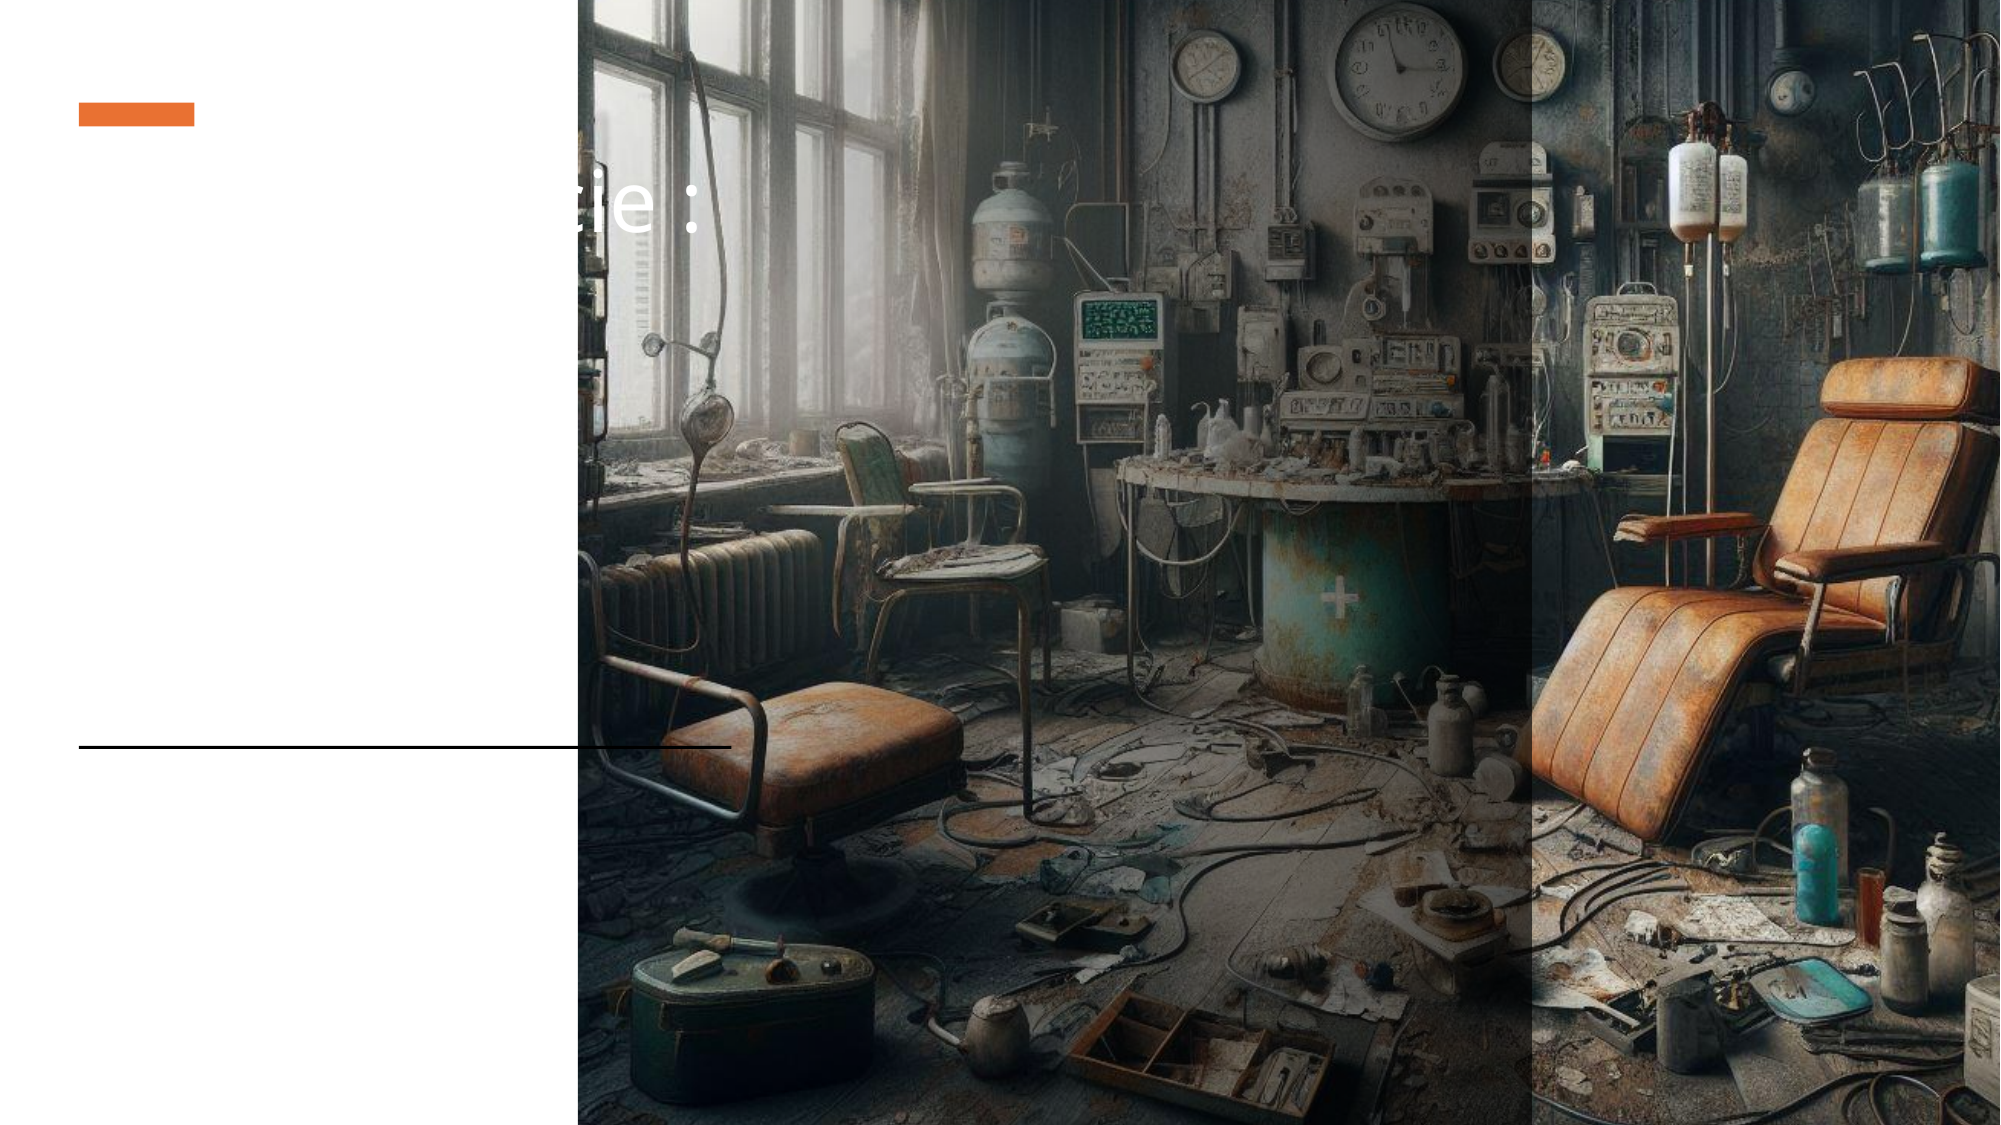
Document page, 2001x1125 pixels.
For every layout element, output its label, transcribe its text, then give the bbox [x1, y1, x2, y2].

picture [1532, 0, 2000, 1125]
text_box [0, 0, 1532, 1125]
title La Pharmacie : [98, 81, 789, 259]
